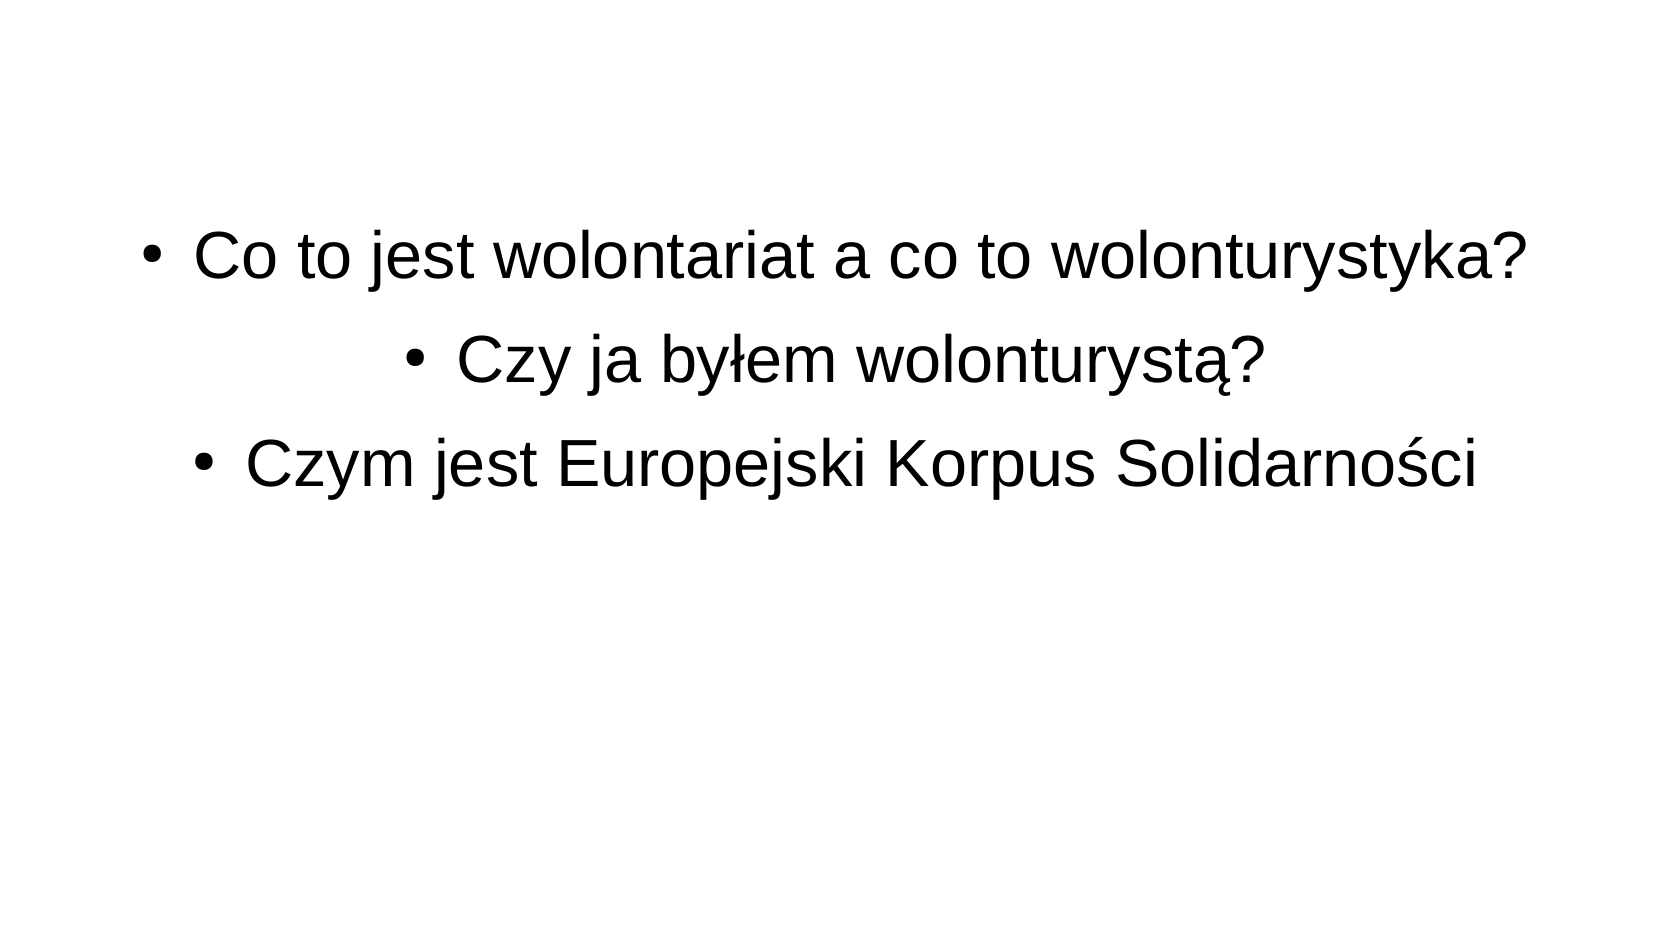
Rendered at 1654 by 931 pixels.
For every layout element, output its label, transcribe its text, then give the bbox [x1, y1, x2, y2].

list Co to jest wolontariat a co to wolonturystyka? Czy ja byłem wolonturystą? Czym jest Europejski Korpus Solidarności [82, 217, 1571, 758]
